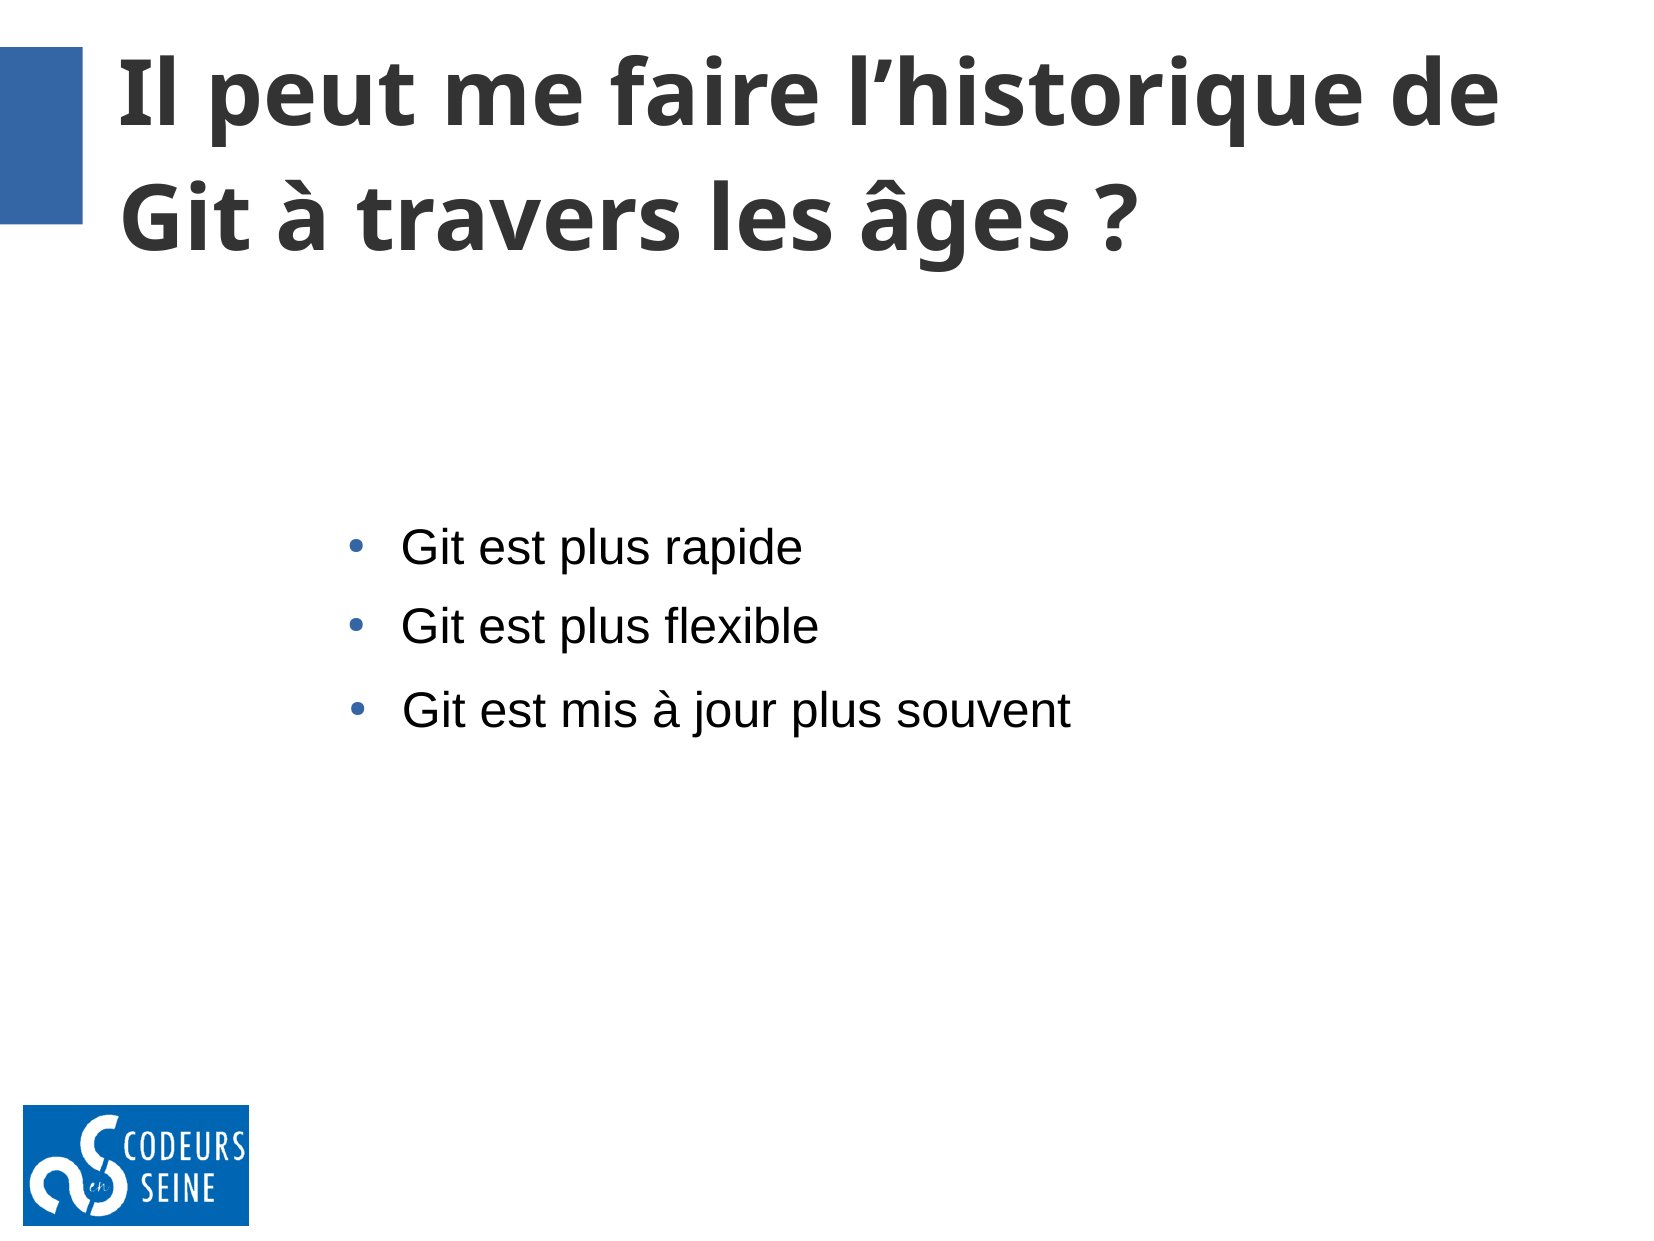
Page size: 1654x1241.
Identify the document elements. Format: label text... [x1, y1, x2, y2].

picture [23, 1105, 249, 1226]
title Il peut me faire l’historique de Git à travers les âges ? [118, 45, 1571, 260]
text_box Git est plus flexible [314, 591, 1313, 662]
text_box Git est mis à jour plus souvent [316, 674, 1314, 757]
text_box Git est plus rapide [314, 512, 1313, 591]
